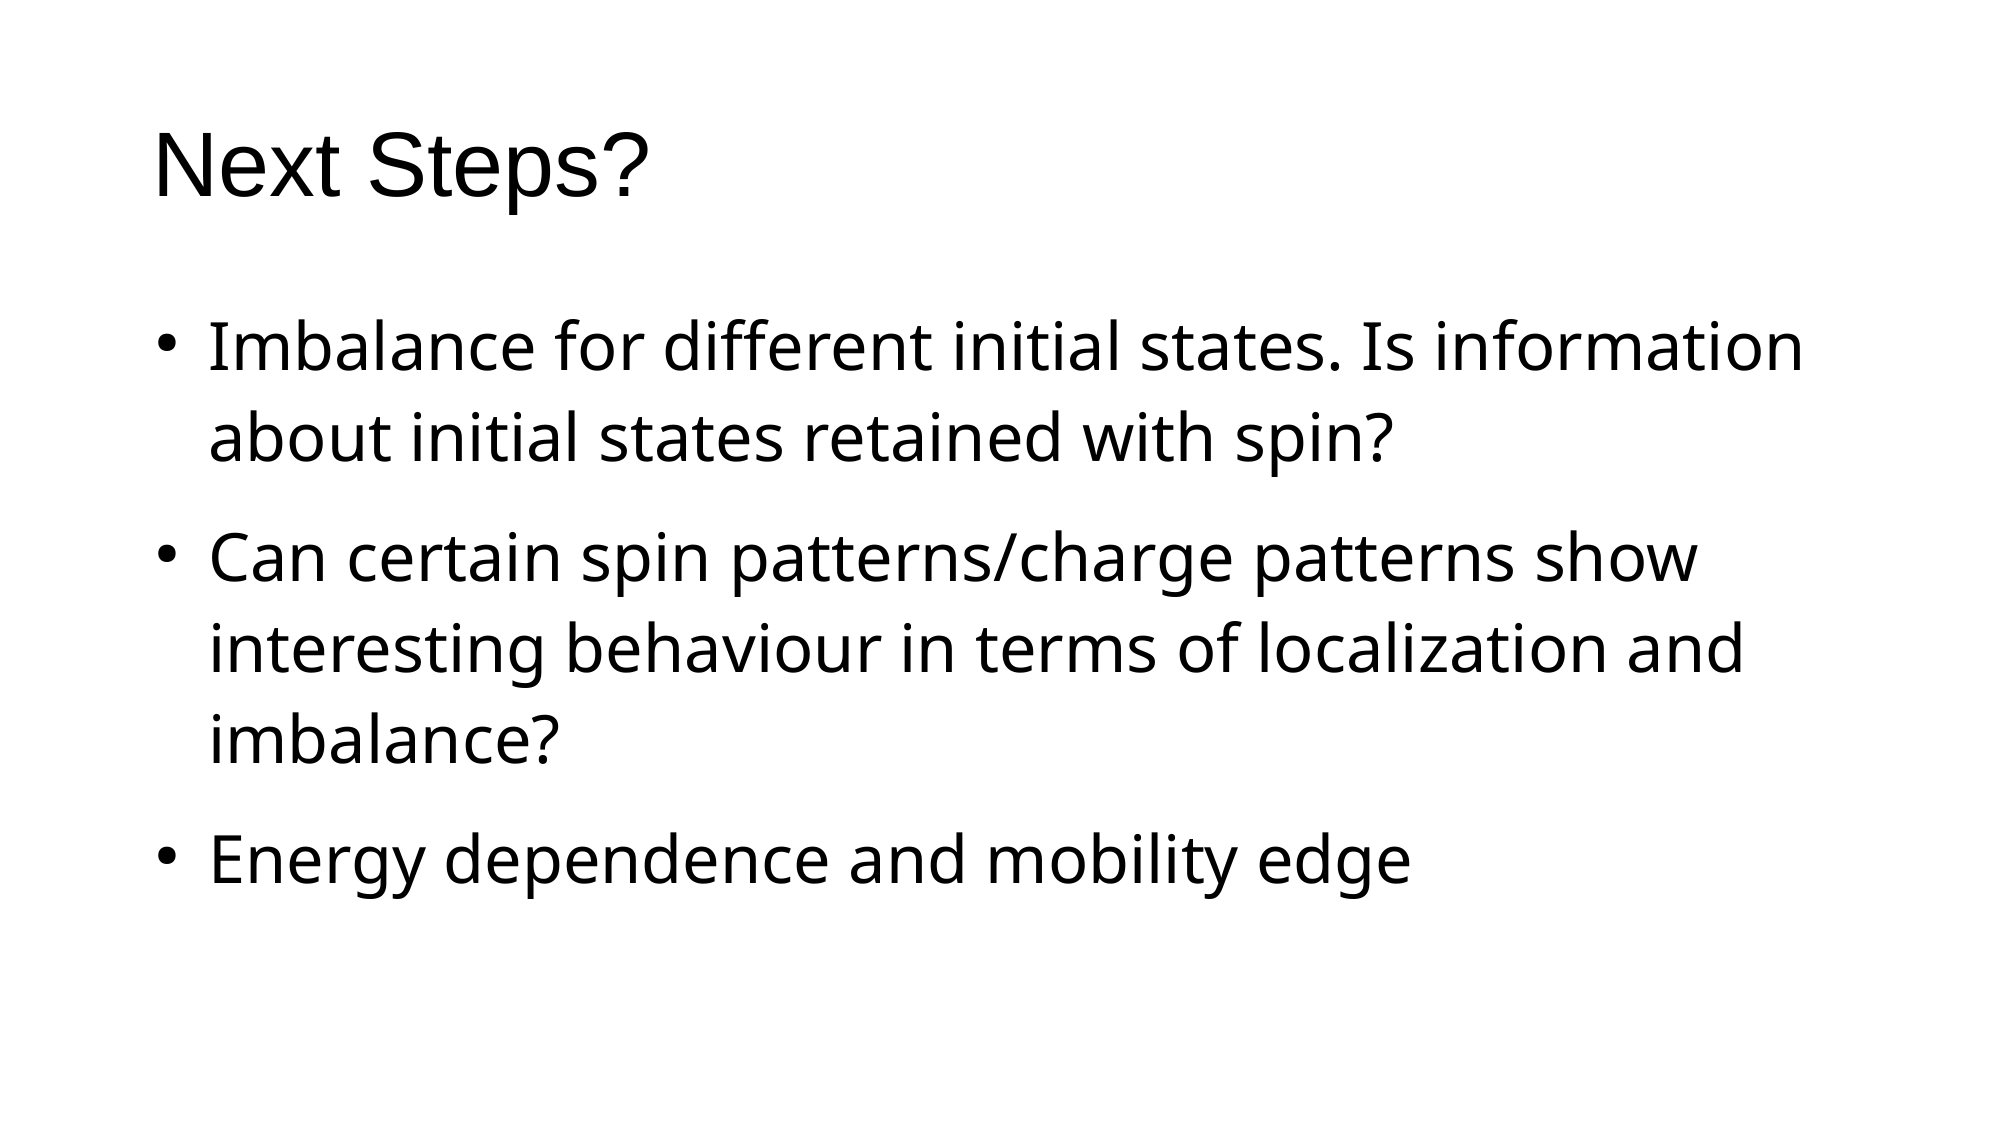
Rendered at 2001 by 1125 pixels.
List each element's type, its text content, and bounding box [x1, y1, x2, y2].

title Next Steps? [137, 59, 1863, 278]
list Imbalance for different initial states. Is information about initial states retained with spin? Can certain spin patterns/charge patterns show interesting behaviour in terms of localization and imbalance? Energy dependence and mobility edge [137, 299, 1863, 1014]
